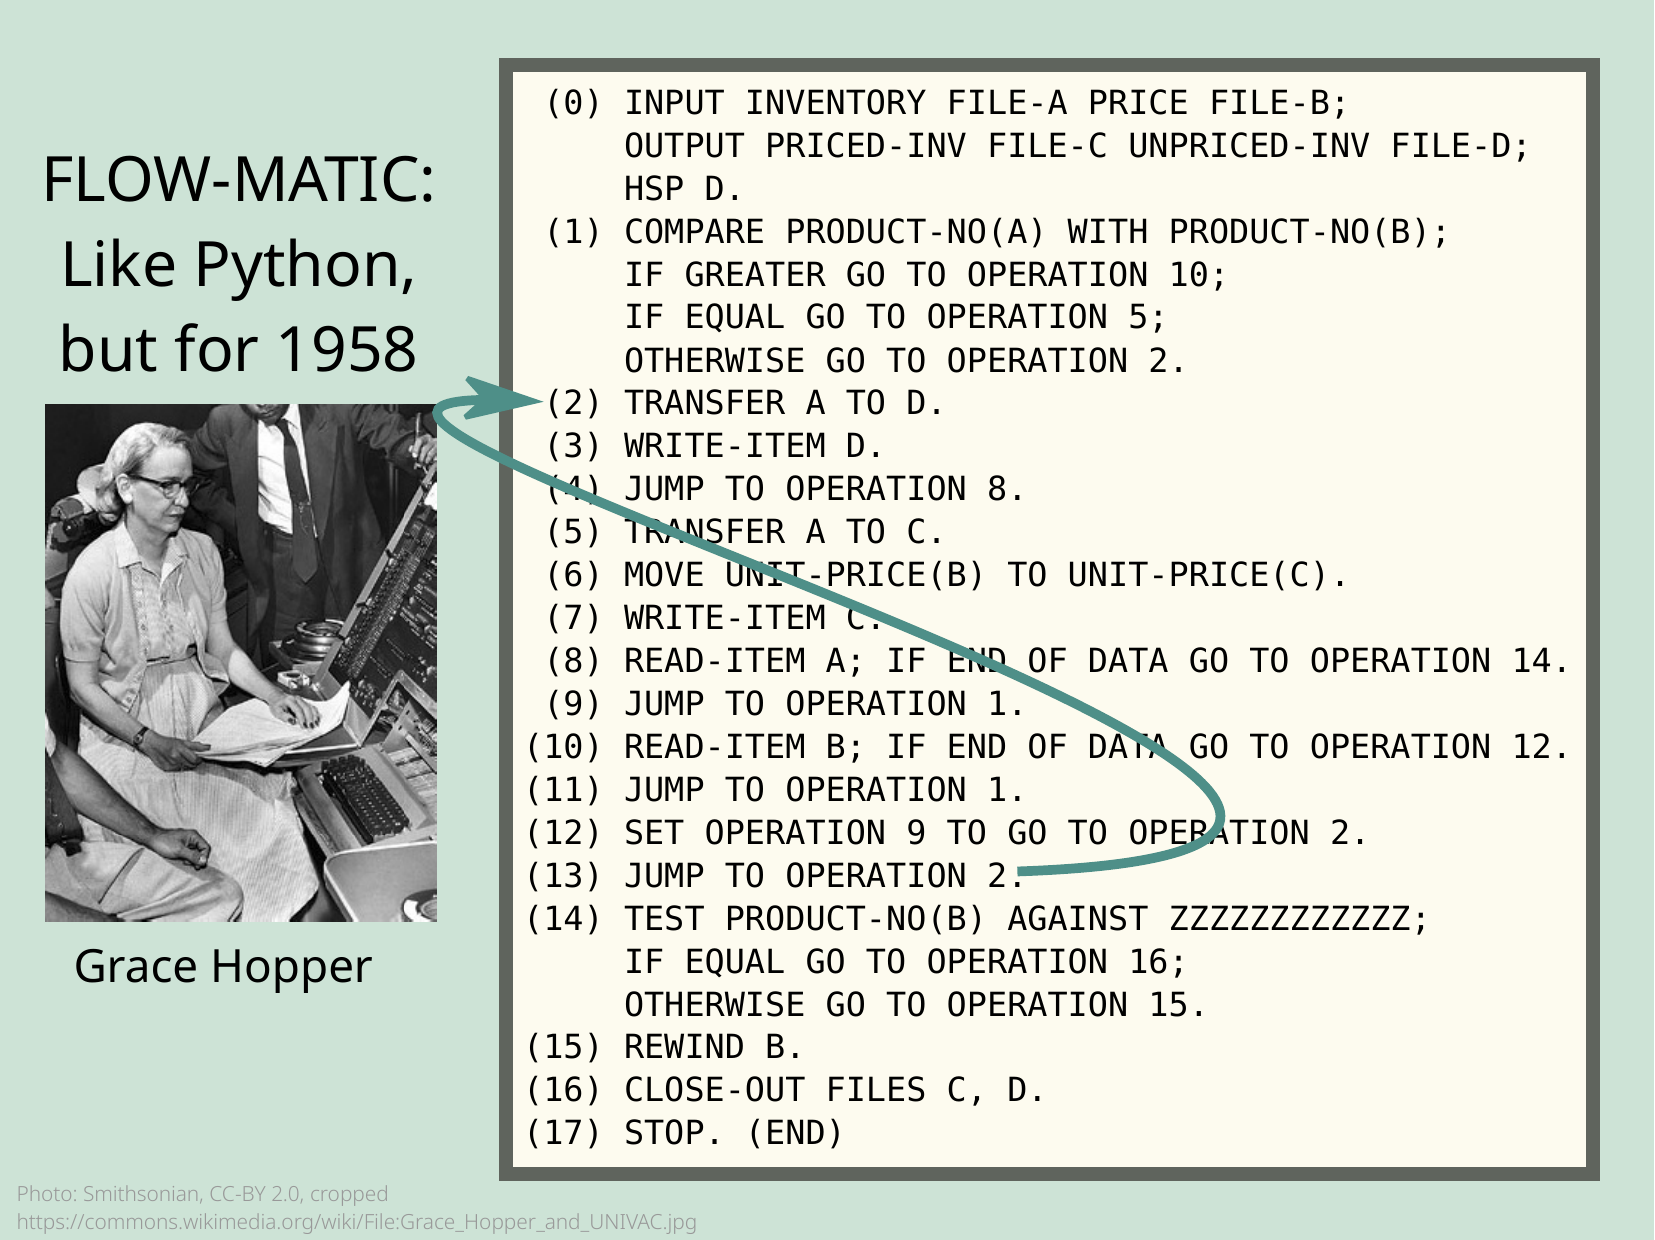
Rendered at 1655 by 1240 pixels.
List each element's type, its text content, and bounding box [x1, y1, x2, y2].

text_box Grace Hopper [58, 926, 300, 1088]
picture [45, 57, 1626, 1182]
text_box Photo: Smithsonian, CC-BY 2.0, cropped https://commons.wikimedia.org/wiki/File:Grace_Hopper_and_UNIVAC.jpg [1, 1171, 841, 1240]
title FLOW-MATIC: Like Python, but for 1958 [14, 94, 464, 430]
